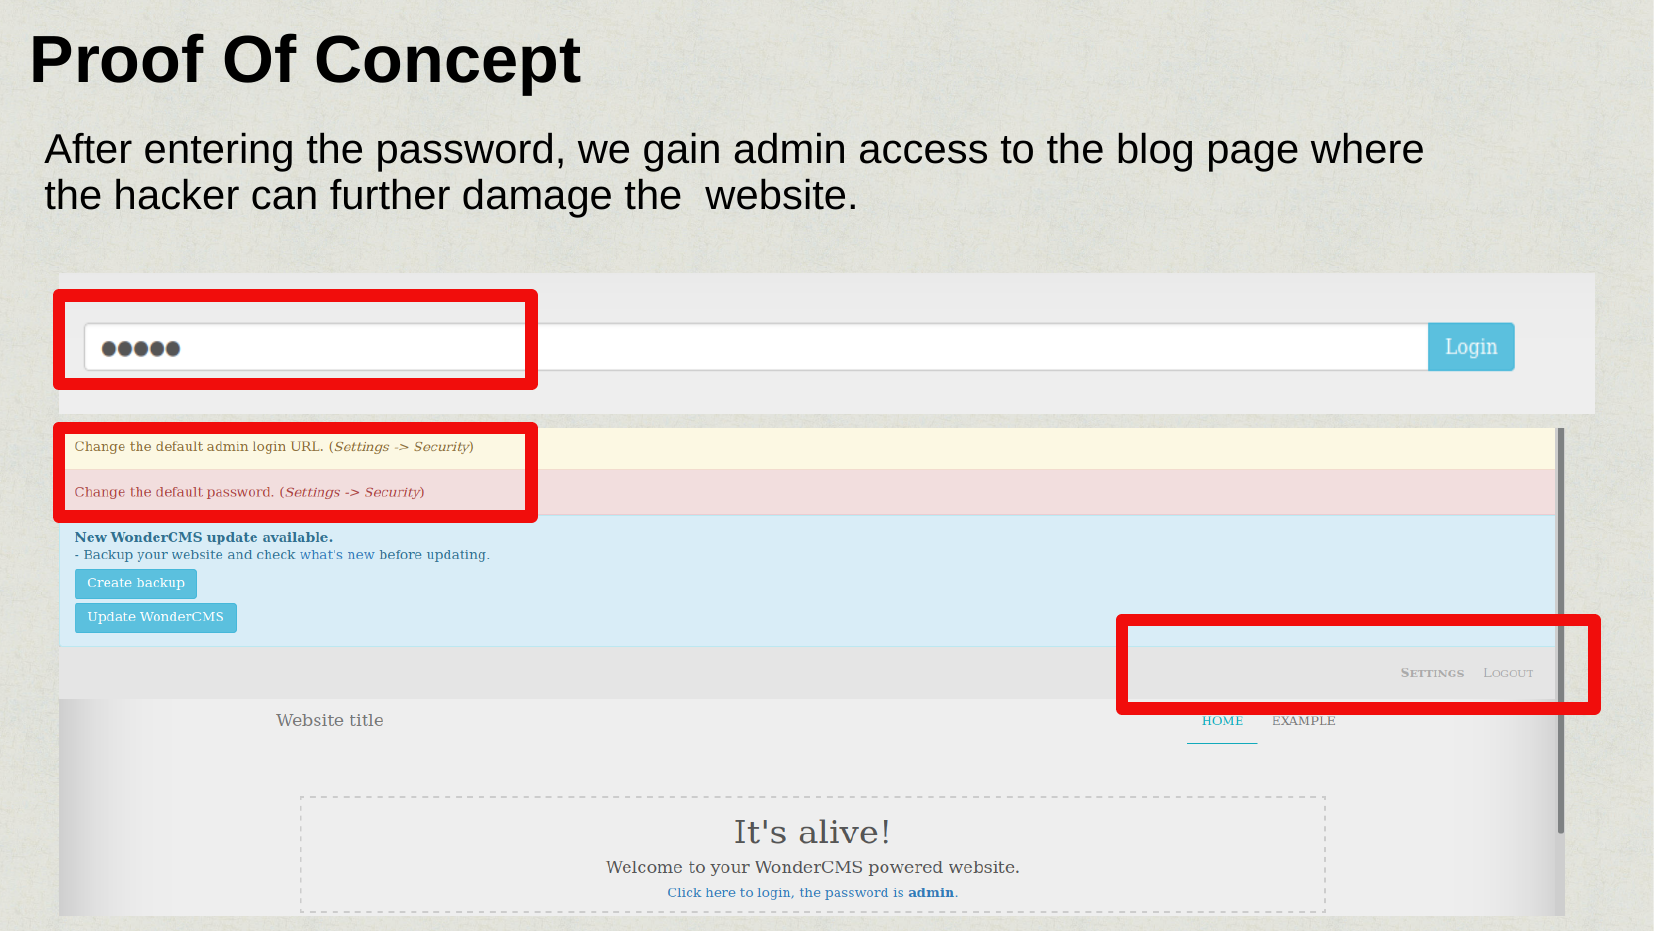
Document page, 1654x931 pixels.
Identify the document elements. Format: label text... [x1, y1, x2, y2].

title Proof Of Concept [29, 0, 1518, 119]
picture [0, 0, 1654, 931]
text_box After entering the password, we gain admin access to the blog page where the hacker can further damage the website. [29, 118, 1506, 226]
